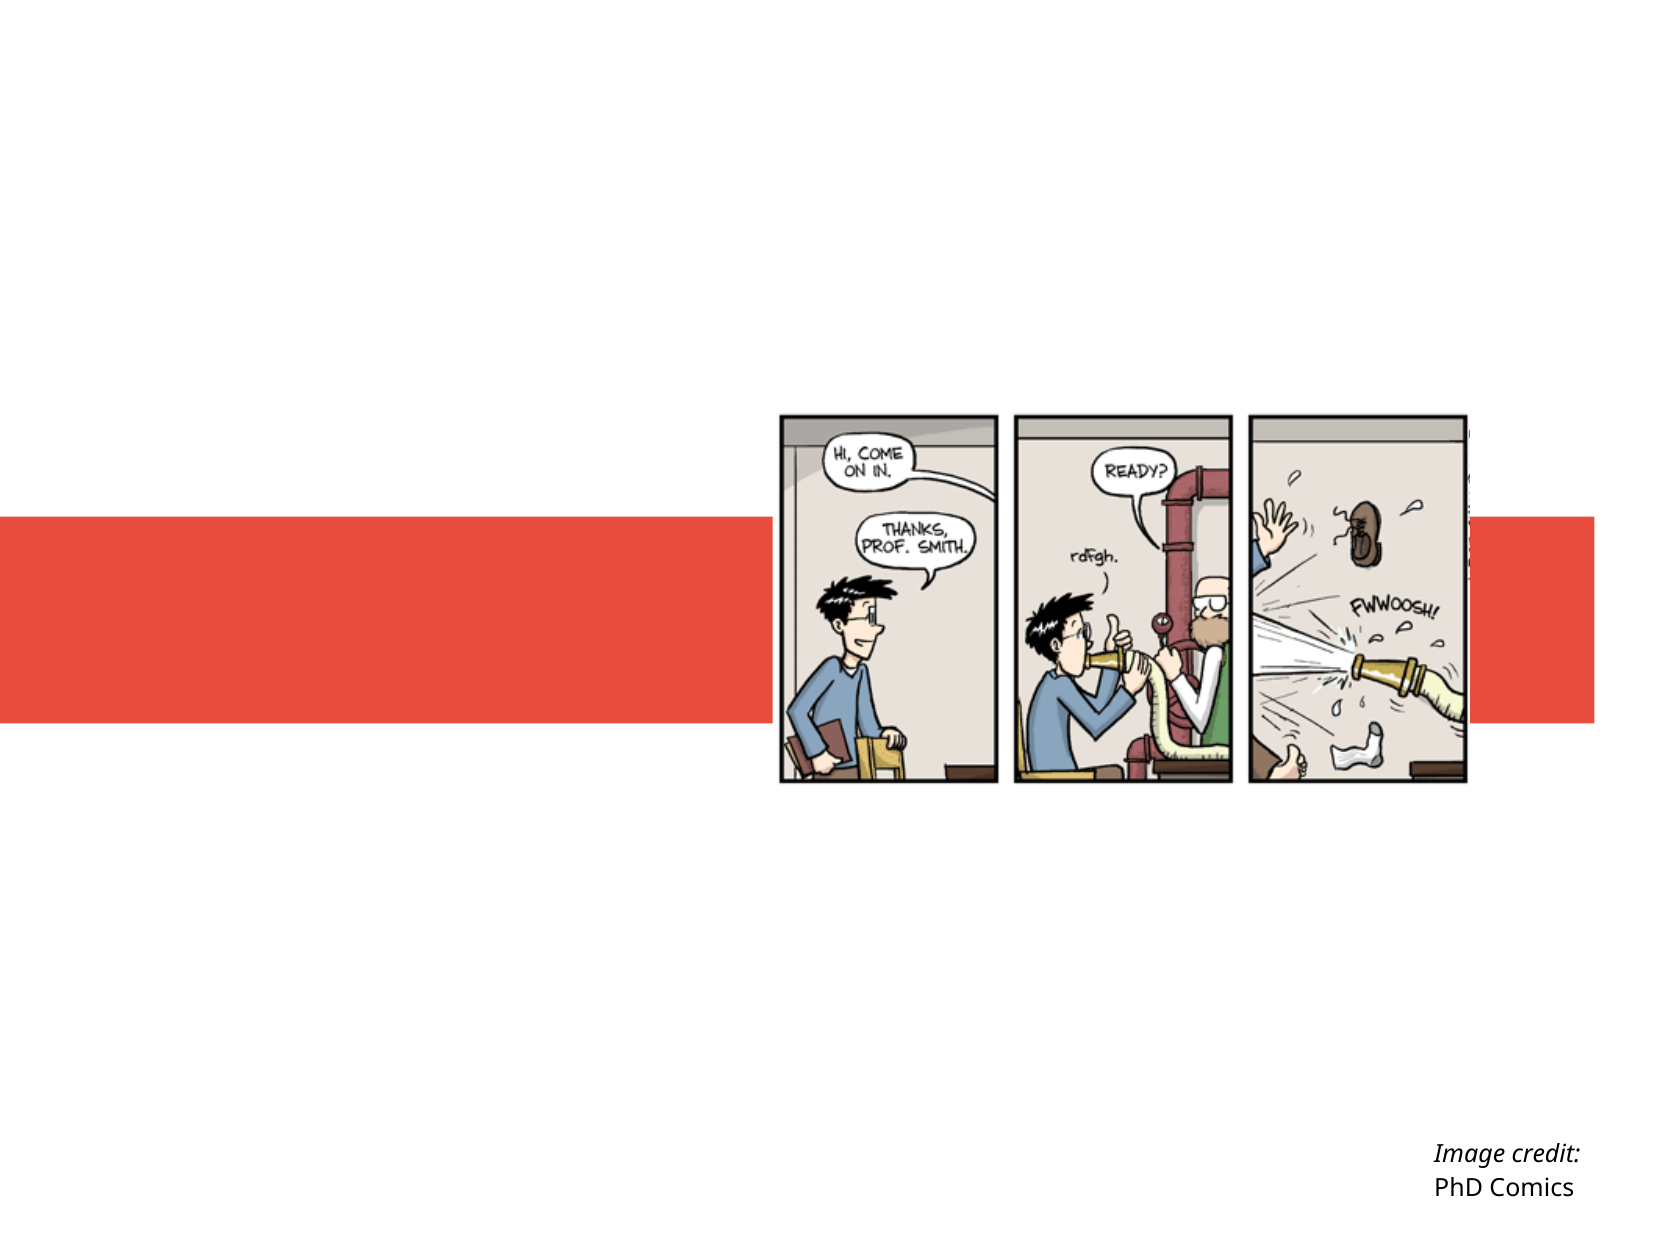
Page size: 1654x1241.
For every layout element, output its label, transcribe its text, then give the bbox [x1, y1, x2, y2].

picture [772, 403, 1471, 811]
text_box Image credit: PhD Comics [1419, 1128, 1654, 1211]
